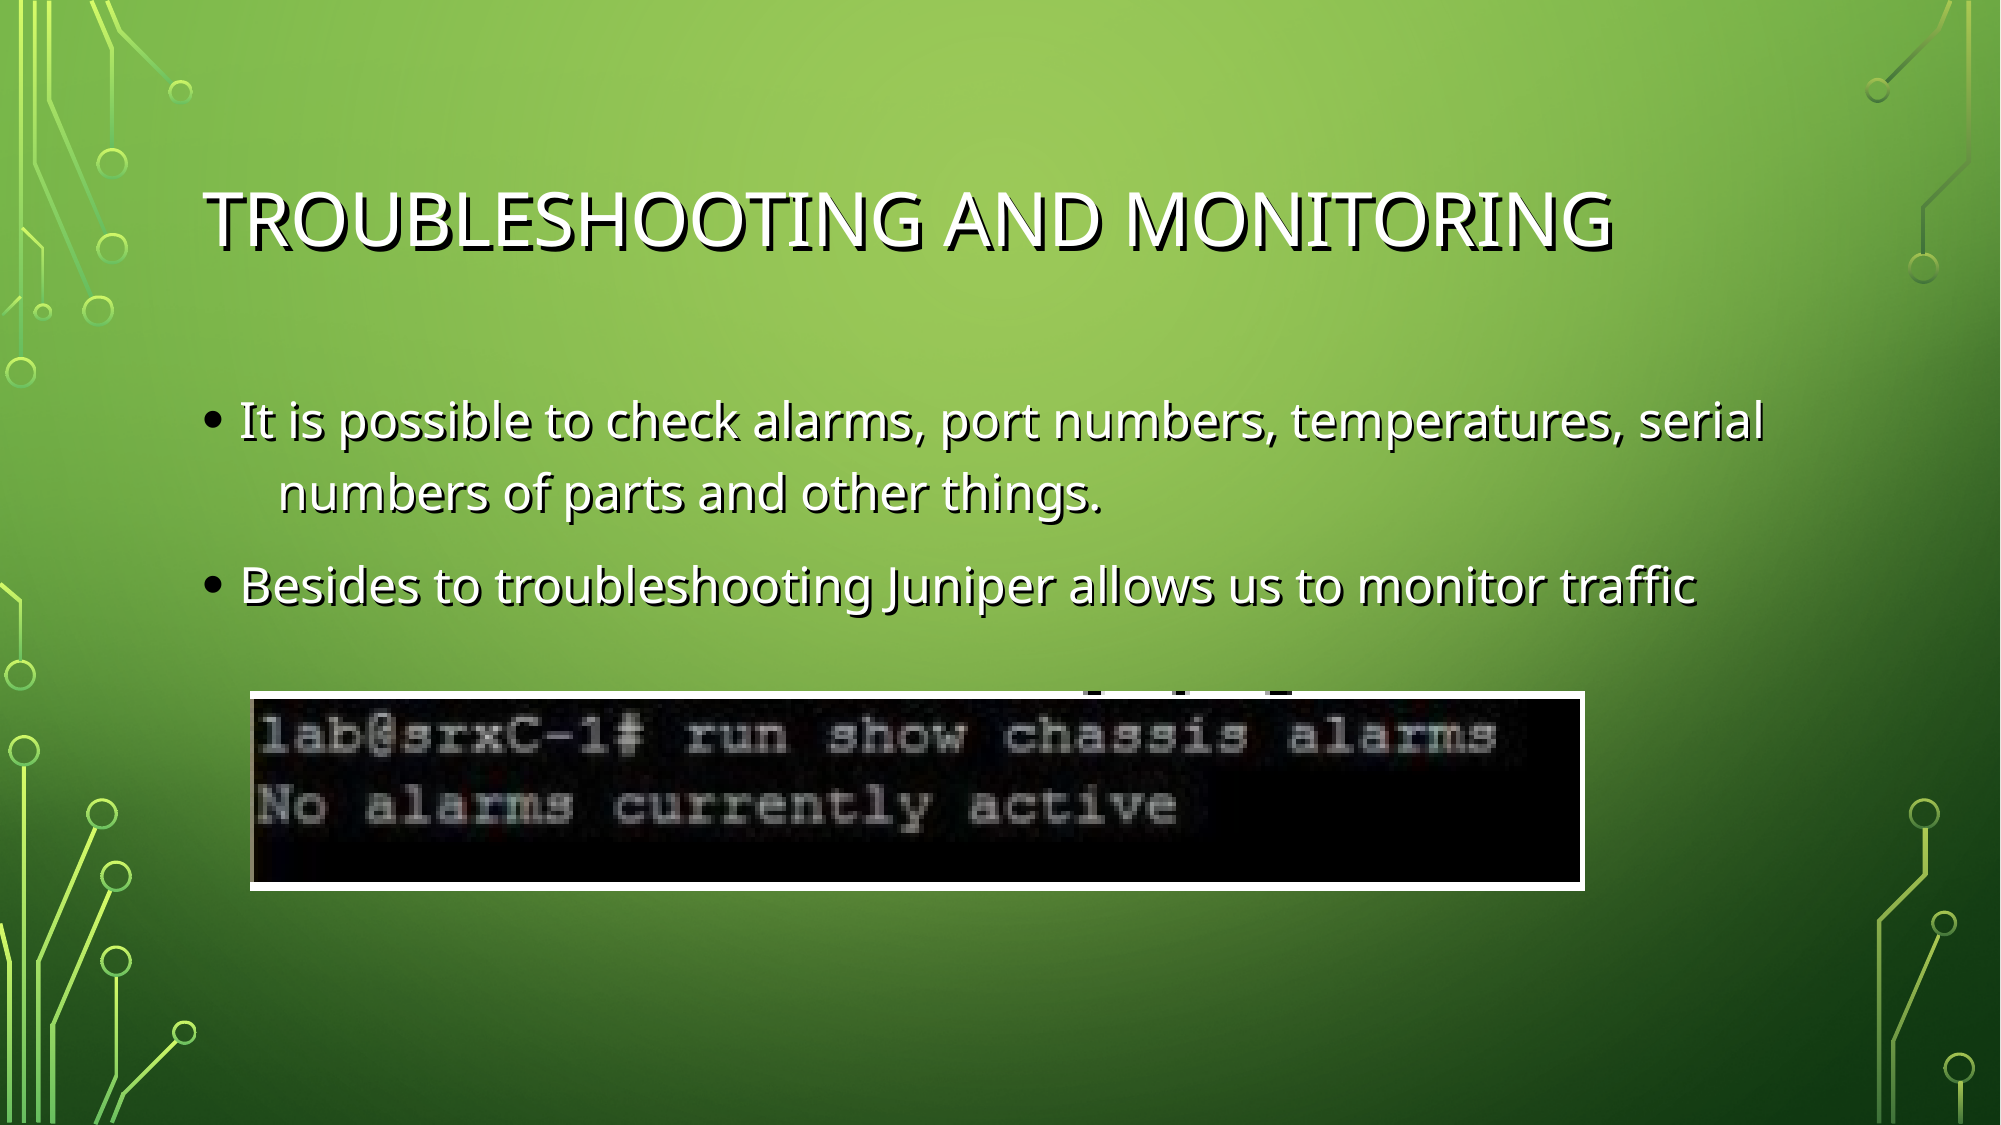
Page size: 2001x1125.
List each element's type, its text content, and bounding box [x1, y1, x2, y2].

list It is possible to check alarms, port numbers, temperatures, serial numbers of parts and other things. Besides to troubleshooting Juniper allows us to monitor traffic [187, 369, 1813, 951]
picture [250, 691, 1585, 892]
title Troubleshooting and monitoring [187, 101, 1813, 344]
